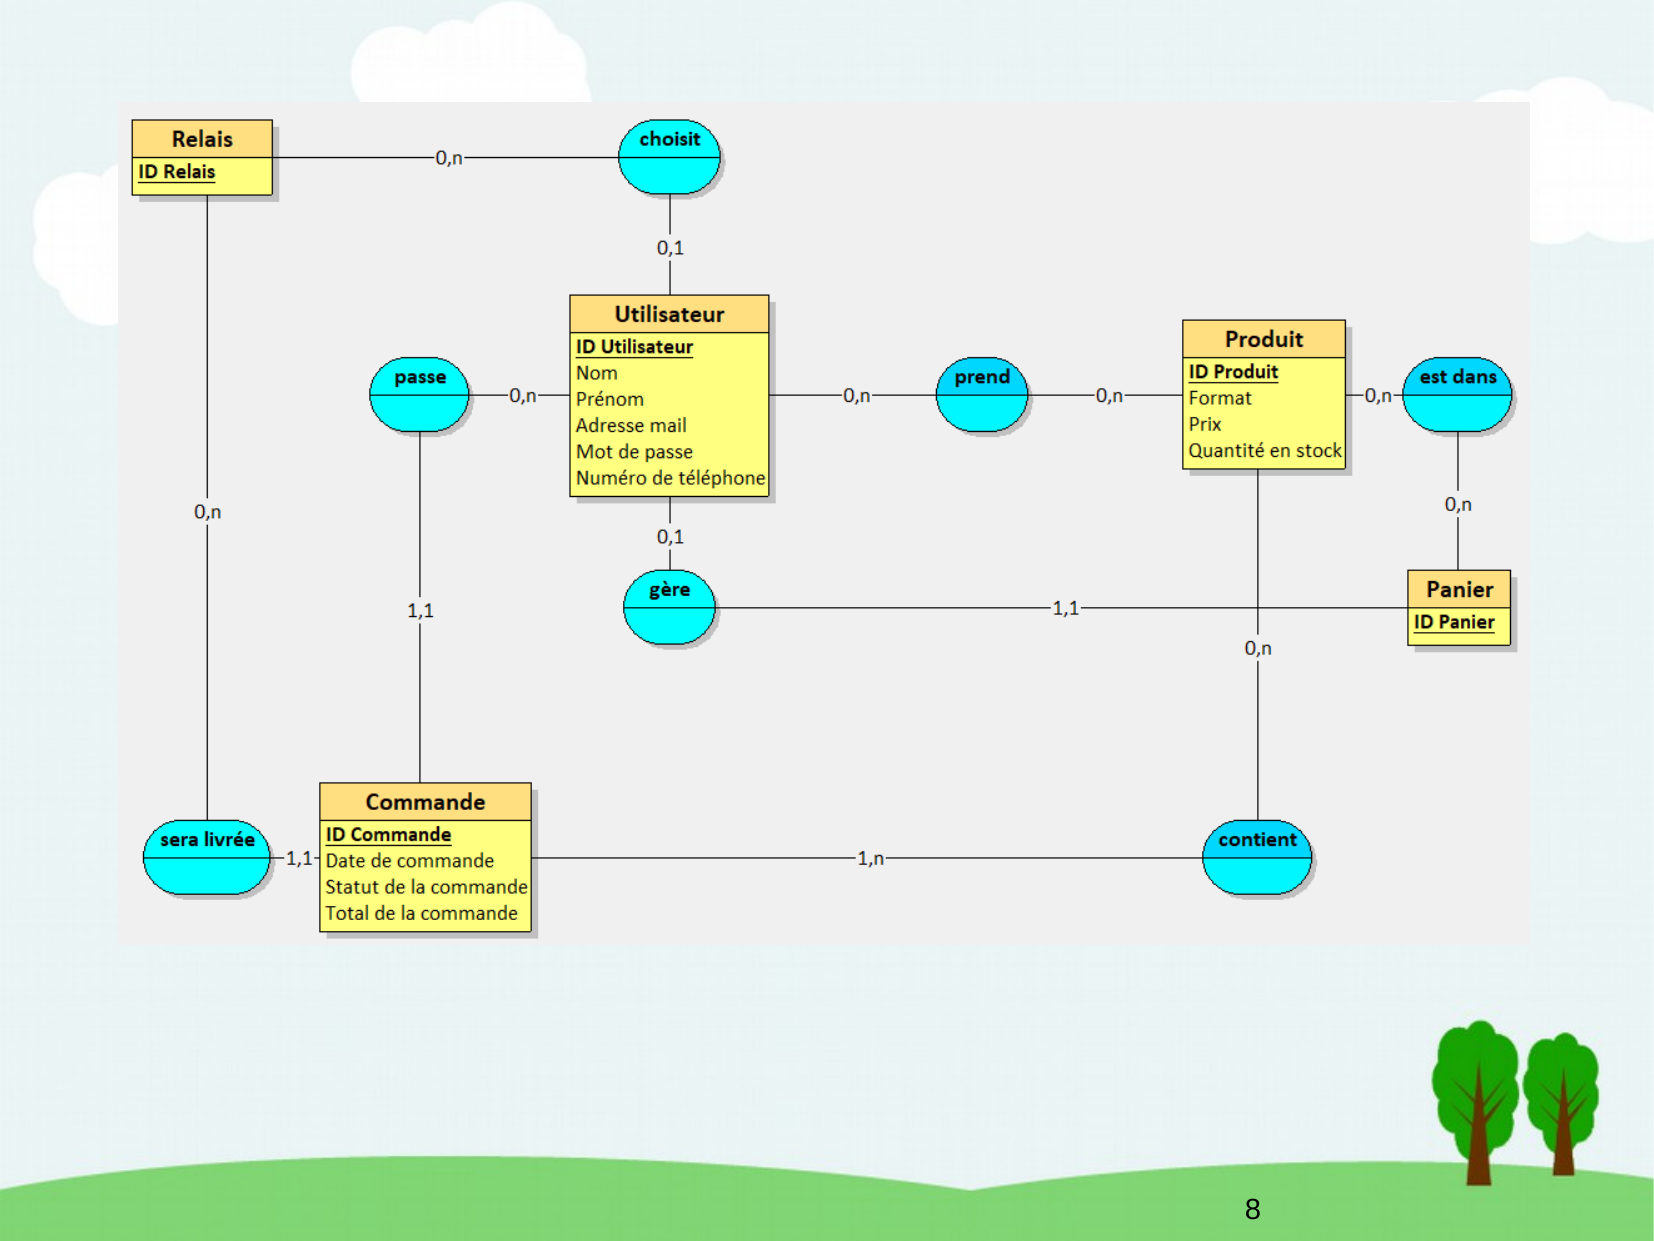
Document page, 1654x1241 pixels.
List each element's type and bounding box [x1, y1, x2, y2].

text_box [1244, 1190, 1630, 1241]
picture [118, 102, 1530, 945]
